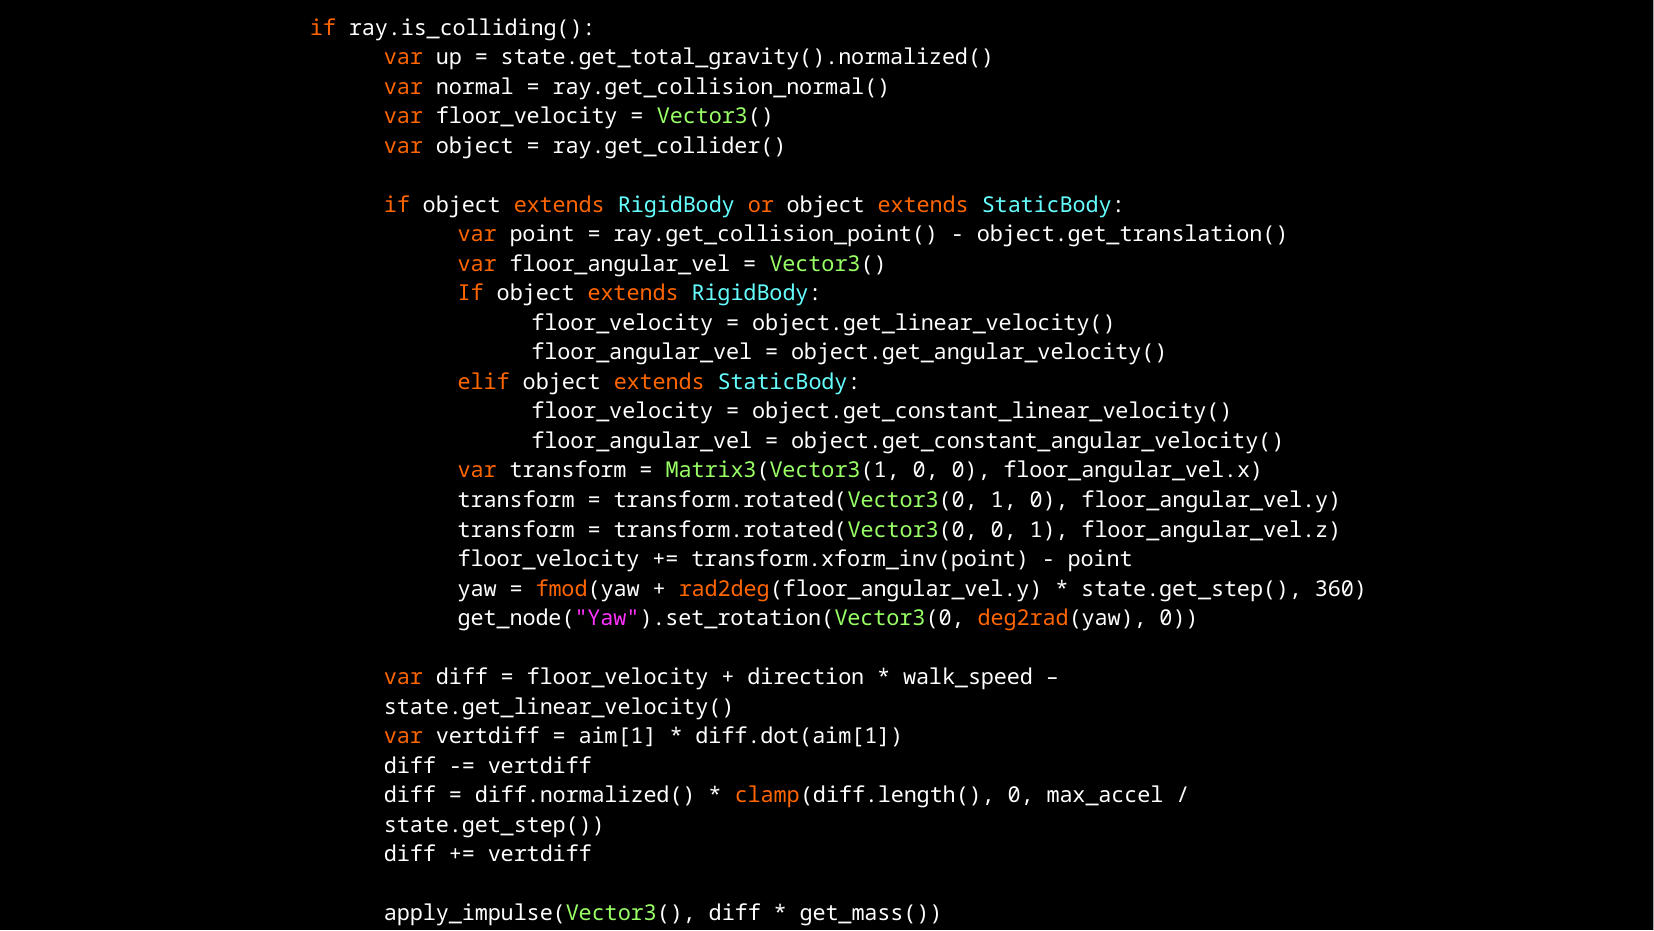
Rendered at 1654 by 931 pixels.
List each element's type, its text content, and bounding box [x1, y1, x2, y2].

text_box if ray.is_colliding(): var up = state.get_total_gravity().normalized() var normal = ray.get_collision_normal() var floor_velocity = Vector3() var object = ray.get_collider() if object extends RigidBody or object extends StaticBody: var point = ray.get_collision_point() - object.get_translation() var floor_angular_vel = Vector3() If object extends RigidBody: floor_velocity = object.get_linear_velocity() floor_angular_vel = object.get_angular_velocity() elif object extends StaticBody: floor_velocity = object.get_constant_linear_velocity() floor_angular_vel = object.get_constant_angular_velocity() var transform = Matrix3(Vector3(1, 0, 0), floor_angular_vel.x) transform = transform.rotated(Vector3(0, 1, 0), floor_angular_vel.y) transform = transform.rotated(Vector3(0, 0, 1), floor_angular_vel.z) floor_velocity += transform.xform_inv(point) - point yaw = fmod(yaw + rad2deg(floor_angular_vel.y) * state.get_step(), 360) get_node("Yaw").set_rotation(Vector3(0, deg2rad(yaw), 0)) var diff = floor_velocity + direction * walk_speed – state.get_linear_velocity() var vertdiff = aim[1] * diff.dot(aim[1]) diff -= vertdiff diff = diff.normalized() * clamp(diff.length(), 0, max_accel / state.get_step()) diff += vertdiff apply_impulse(Vector3(), diff * get_mass()) [236, 11, 1418, 912]
